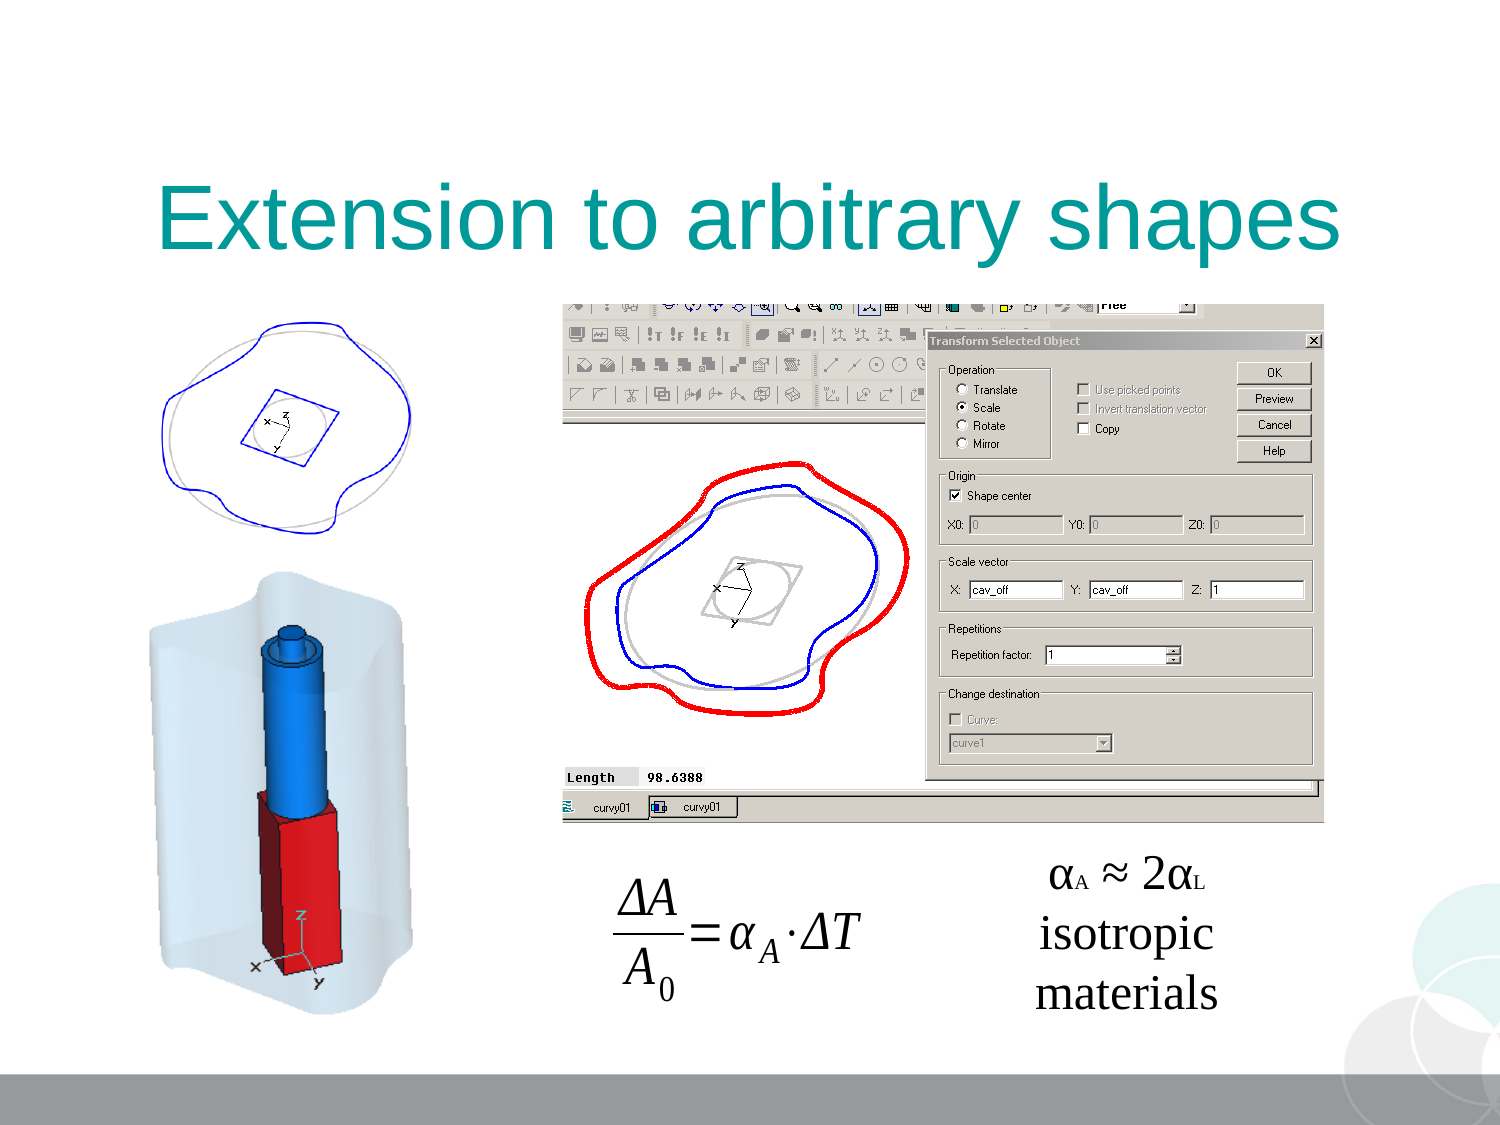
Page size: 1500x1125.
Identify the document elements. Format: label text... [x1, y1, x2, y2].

chart [597, 867, 883, 1010]
picture [562, 304, 1325, 823]
picture [0, 295, 1500, 1125]
text_box αA ≈ 2αL isotropic materials [1020, 831, 1234, 1028]
title Extension to arbitrary shapes [62, 137, 1438, 288]
